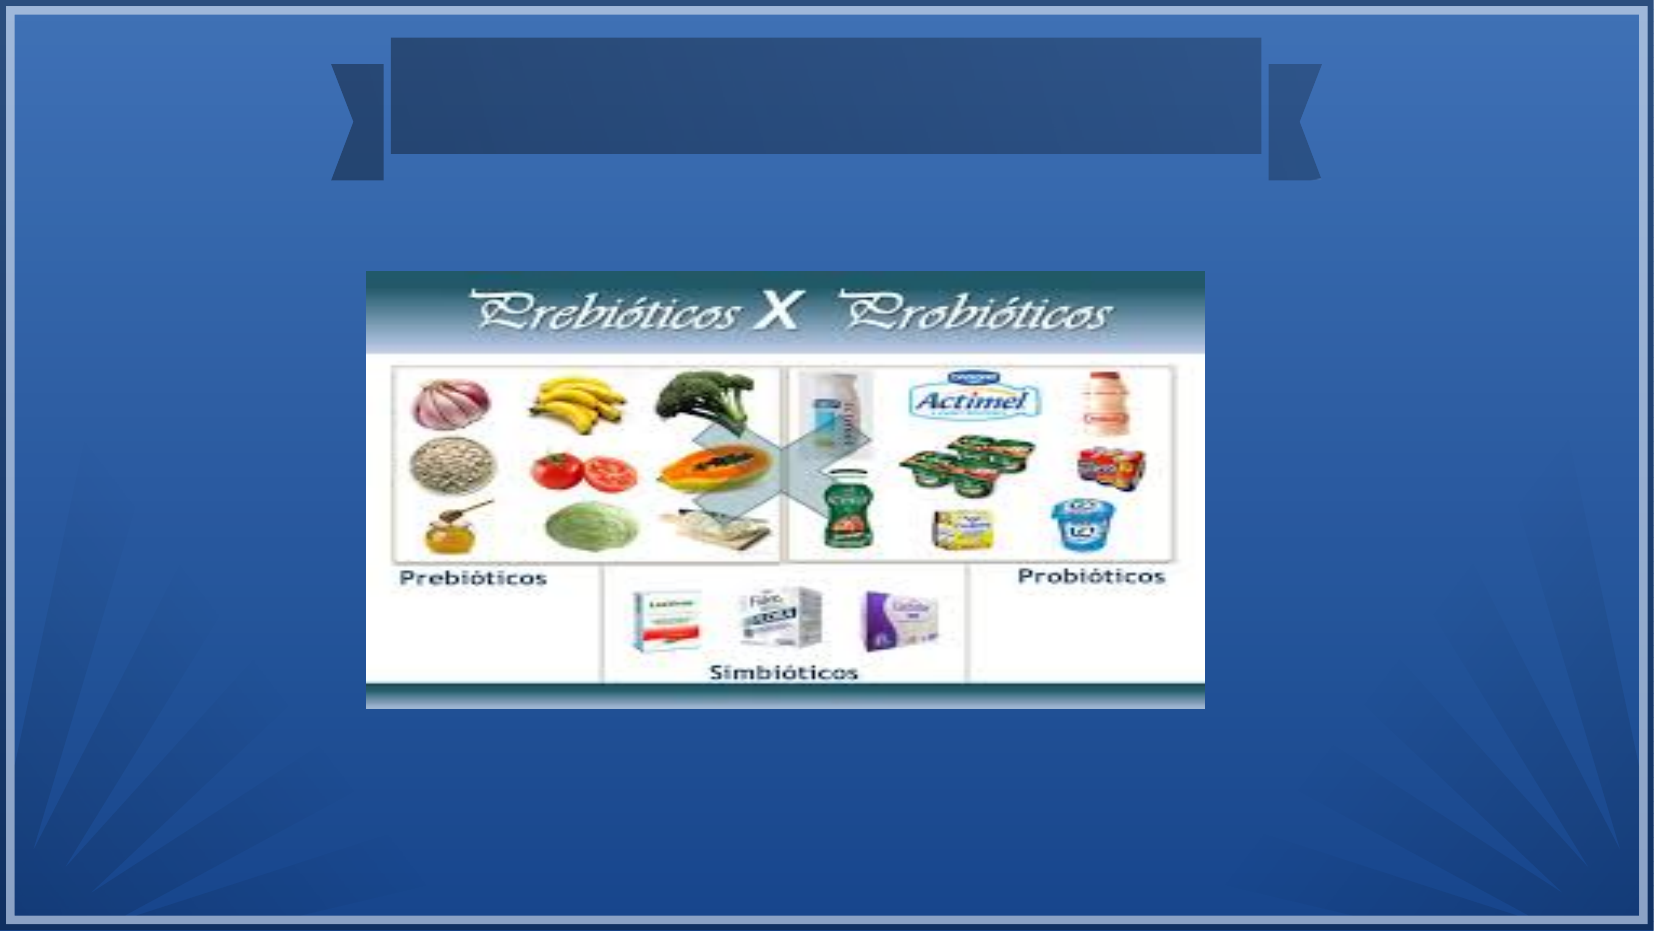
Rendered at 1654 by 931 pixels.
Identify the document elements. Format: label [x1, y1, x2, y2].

picture [366, 271, 1205, 709]
